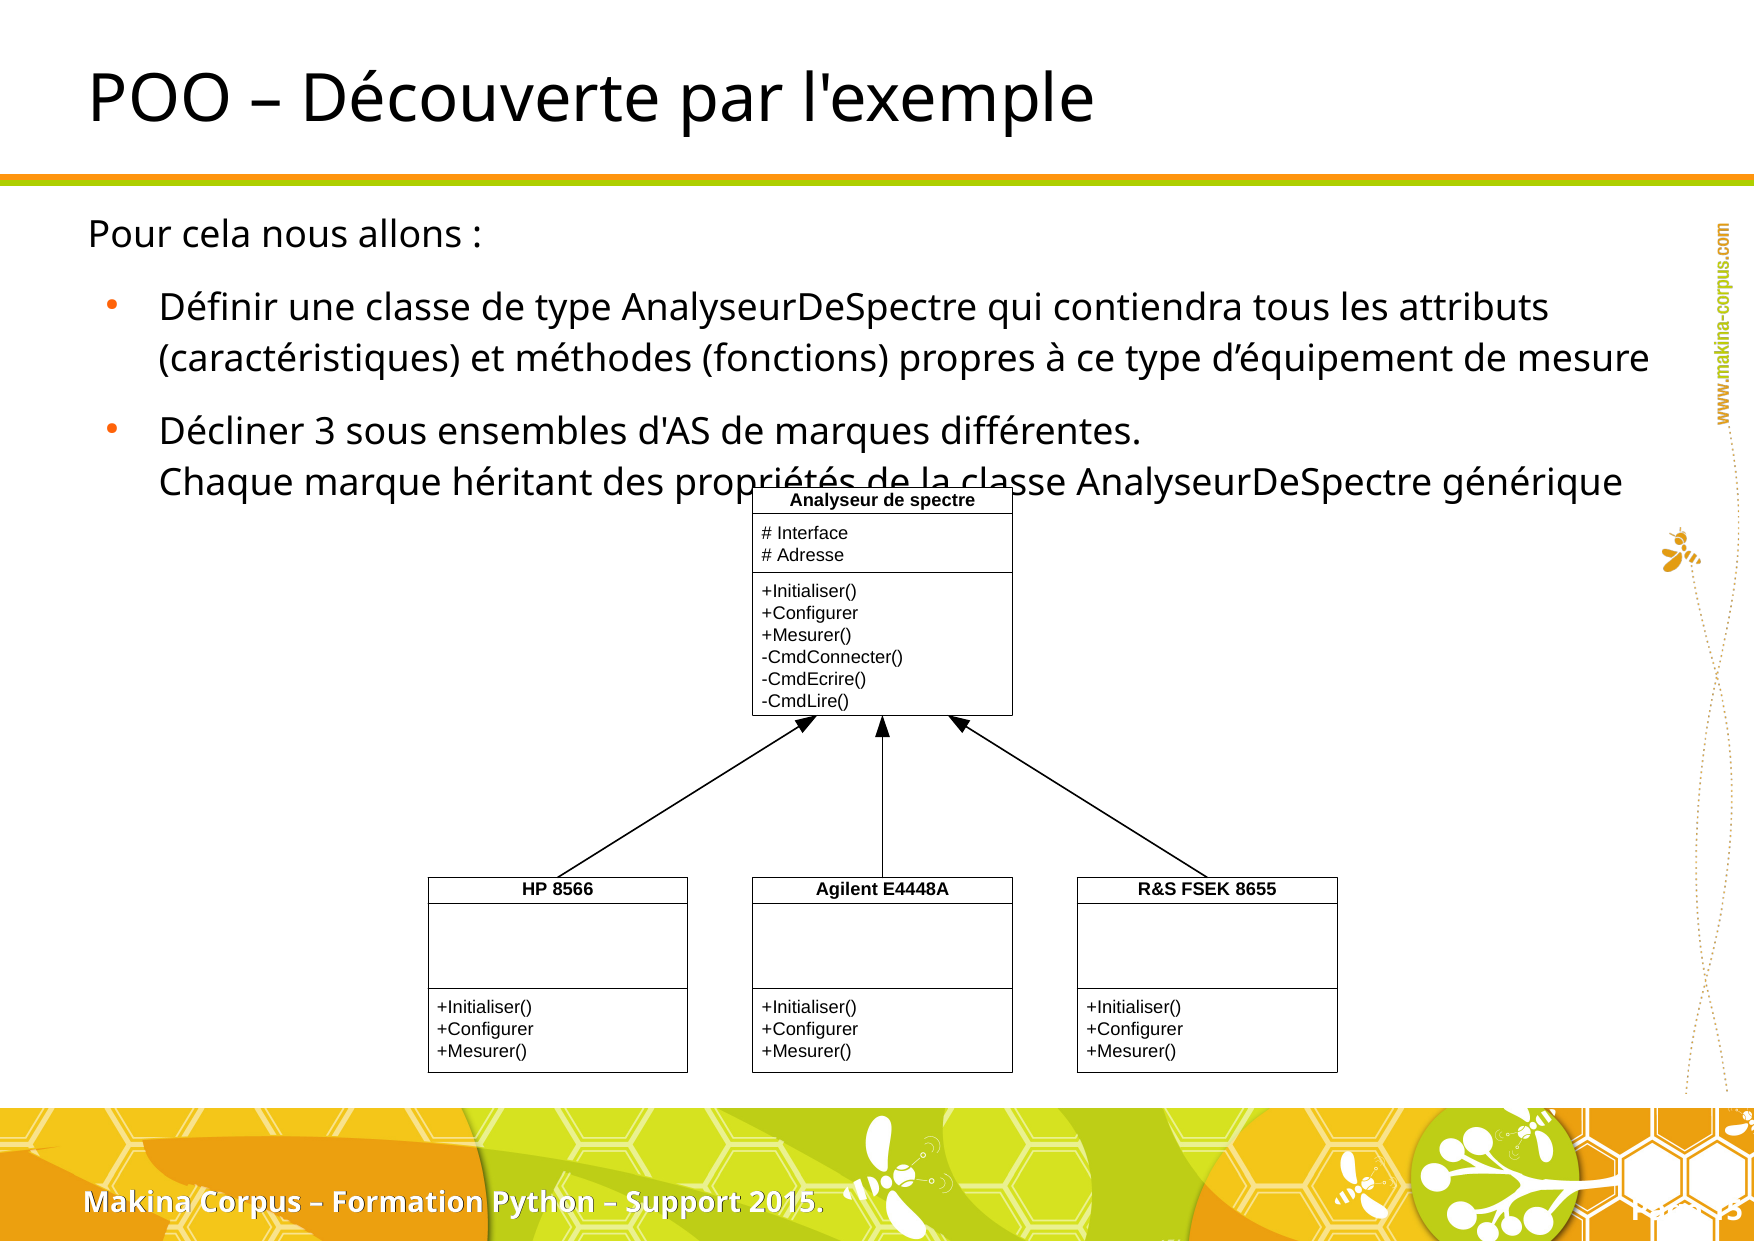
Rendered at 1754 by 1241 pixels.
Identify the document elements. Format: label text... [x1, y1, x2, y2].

list Pour cela nous allons : Définir une classe de type AnalyseurDeSpectre qui contiendra tous les attributs (caractéristiques) et méthodes (fonctions) propres à ce type d’équipement de mesure Décliner 3 sous ensembles d'AS de marques différentes. Chaque marque héritant des propriétés de la classe AnalyseurDeSpectre générique [87, 207, 1667, 1120]
picture [425, 484, 1340, 1075]
picture [1639, 203, 1754, 1093]
picture [0, 1108, 1754, 1241]
title POO – Découverte par l'exemple [87, 31, 1667, 160]
